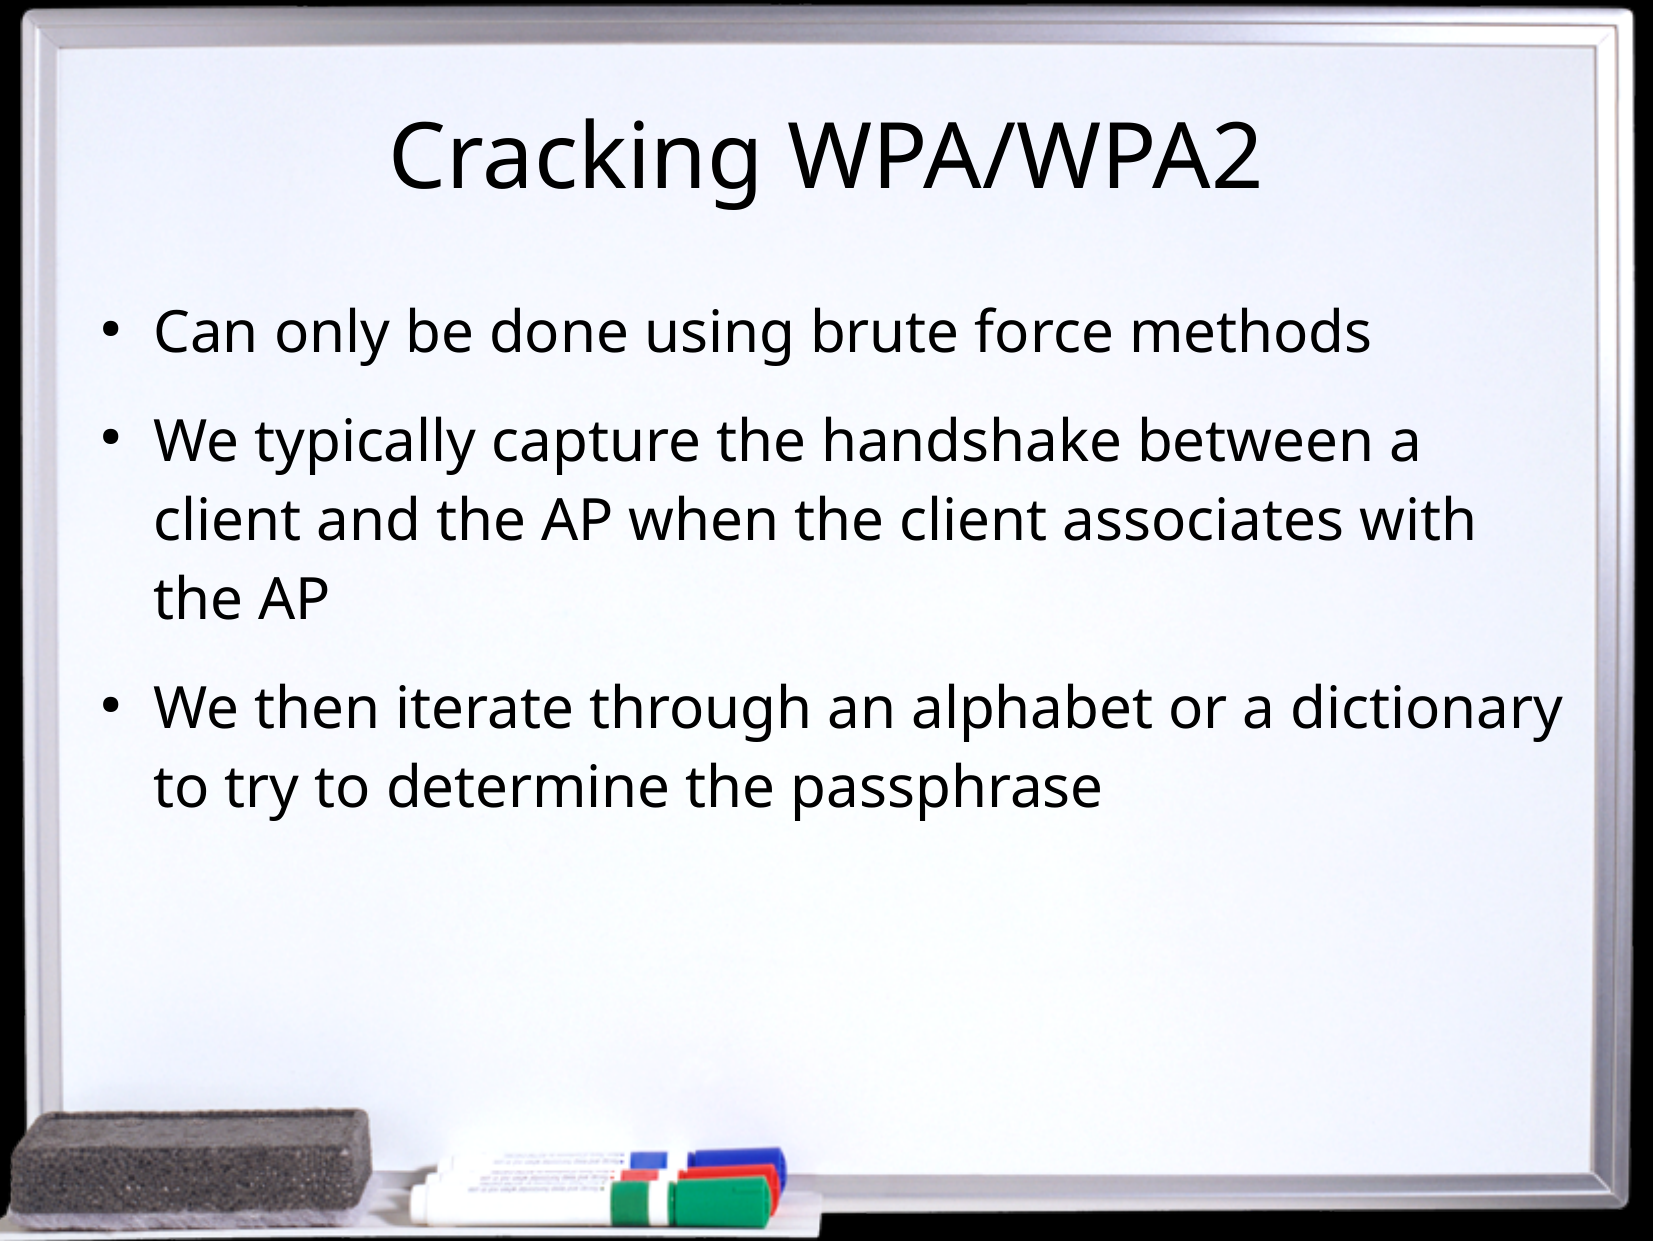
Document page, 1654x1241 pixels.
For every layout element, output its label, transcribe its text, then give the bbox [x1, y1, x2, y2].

title Cracking WPA/WPA2 [82, 49, 1571, 257]
picture [0, 0, 1654, 1241]
list Can only be done using brute force methods We typically capture the handshake between a client and the AP when the client associates with the AP We then iterate through an alphabet or a dictionary to try to determine the passphrase [82, 290, 1571, 1109]
